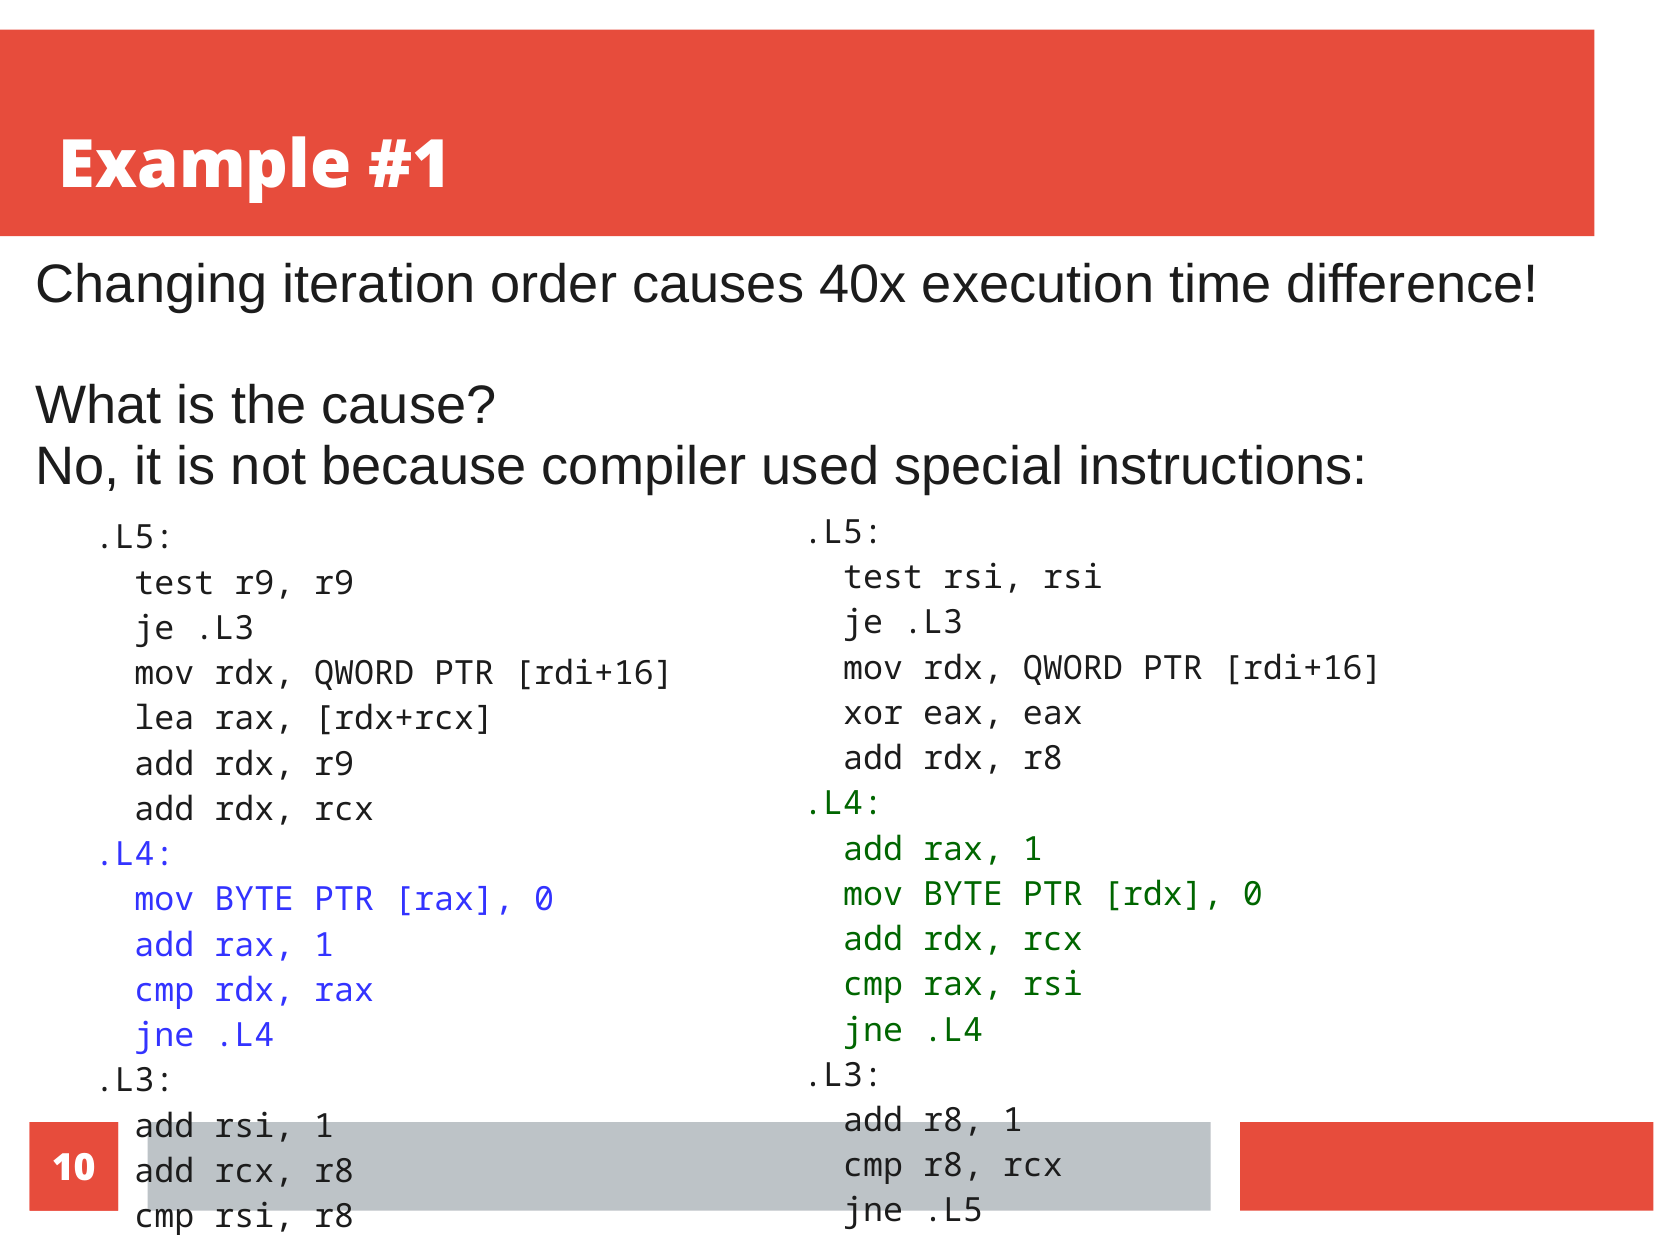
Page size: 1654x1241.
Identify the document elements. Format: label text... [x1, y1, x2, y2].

text_box .L5: test rsi, rsi je .L3 mov rdx, QWORD PTR [rdi+16] xor eax, eax add rdx, r8 .L4: add rax, 1 mov BYTE PTR [rdx], 0 add rdx, rcx cmp rax, rsi jne .L4 .L3: add r8, 1 cmp r8, rcx jne .L5 [803, 507, 1477, 1129]
text_box Changing iteration order causes 40x execution time difference! What is the cause? No, it is not because compiler used special instructions: [35, 253, 1595, 875]
title Example #1 [59, 59, 1595, 207]
text_box .L5: test r9, r9 je .L3 mov rdx, QWORD PTR [rdi+16] lea rax, [rdx+rcx] add rdx, r9 add rdx, rcx .L4: mov BYTE PTR [rax], 0 add rax, 1 cmp rdx, rax jne .L4 .L3: add rsi, 1 add rcx, r8 cmp rsi, r8 jne .L5 [94, 513, 768, 1134]
